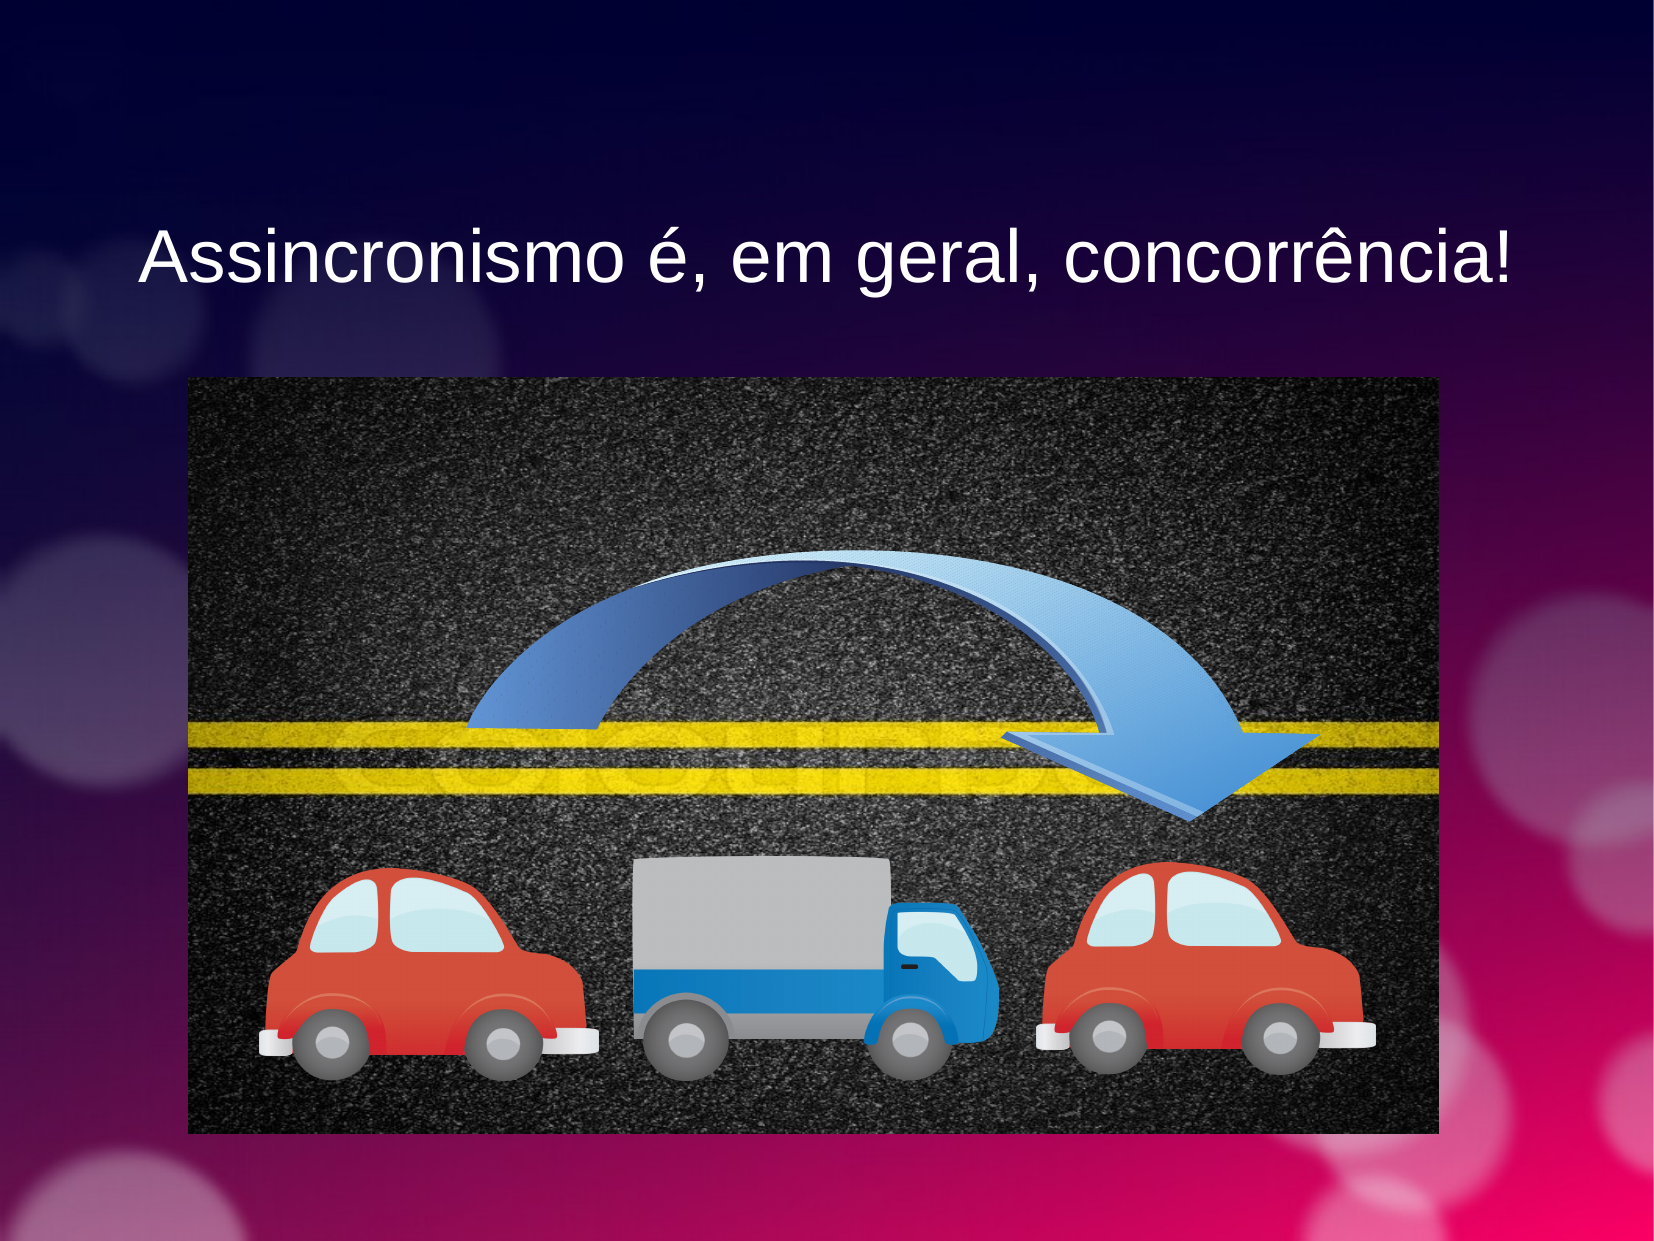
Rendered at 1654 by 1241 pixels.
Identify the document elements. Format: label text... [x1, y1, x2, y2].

picture [0, 0, 1654, 1241]
title Assincronismo é, em geral, concorrência! [82, 94, 1571, 420]
